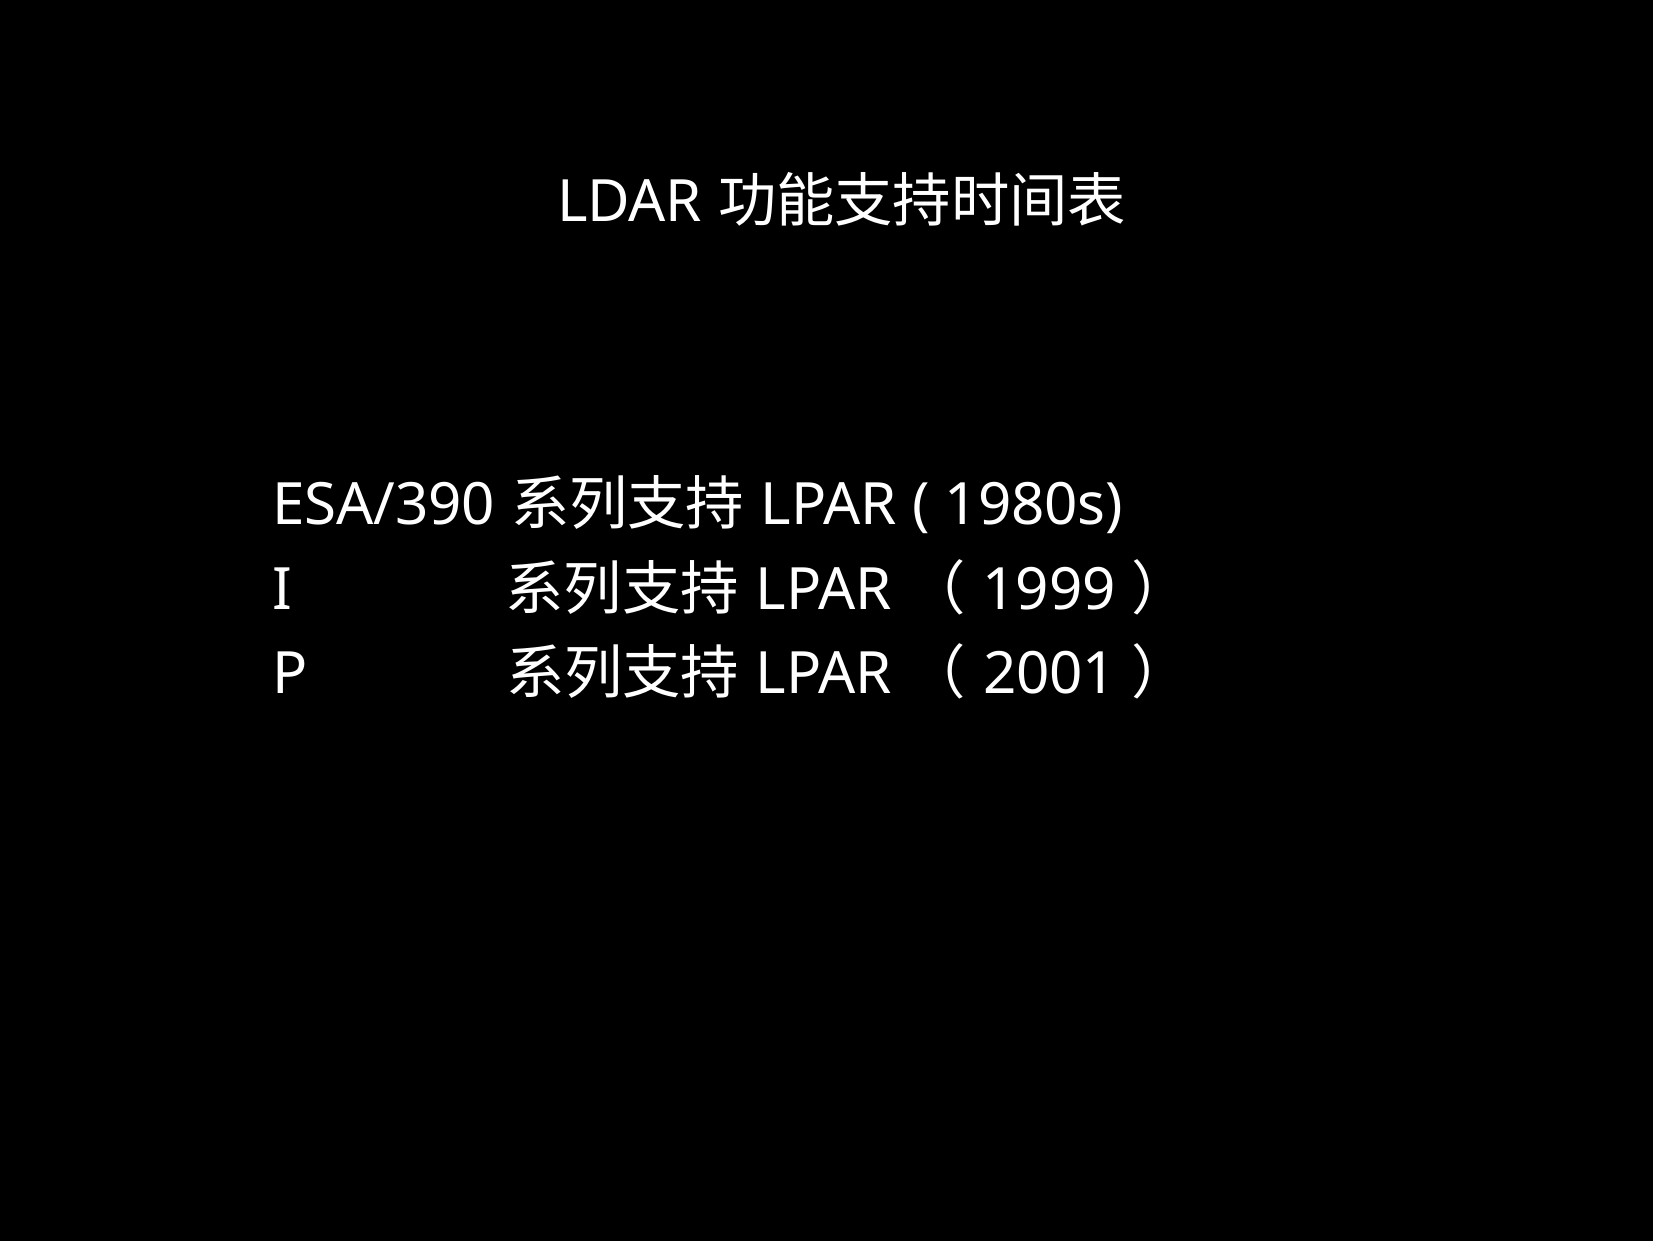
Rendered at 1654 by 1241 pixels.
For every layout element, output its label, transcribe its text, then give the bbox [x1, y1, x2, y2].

text_box ESA/390系列支持LPAR ( 1980s) I 系列支持LPAR（1999） P 系列支持LPAR（2001） [257, 450, 1426, 693]
text_box LDAR功能支持时间表 [542, 146, 1233, 238]
